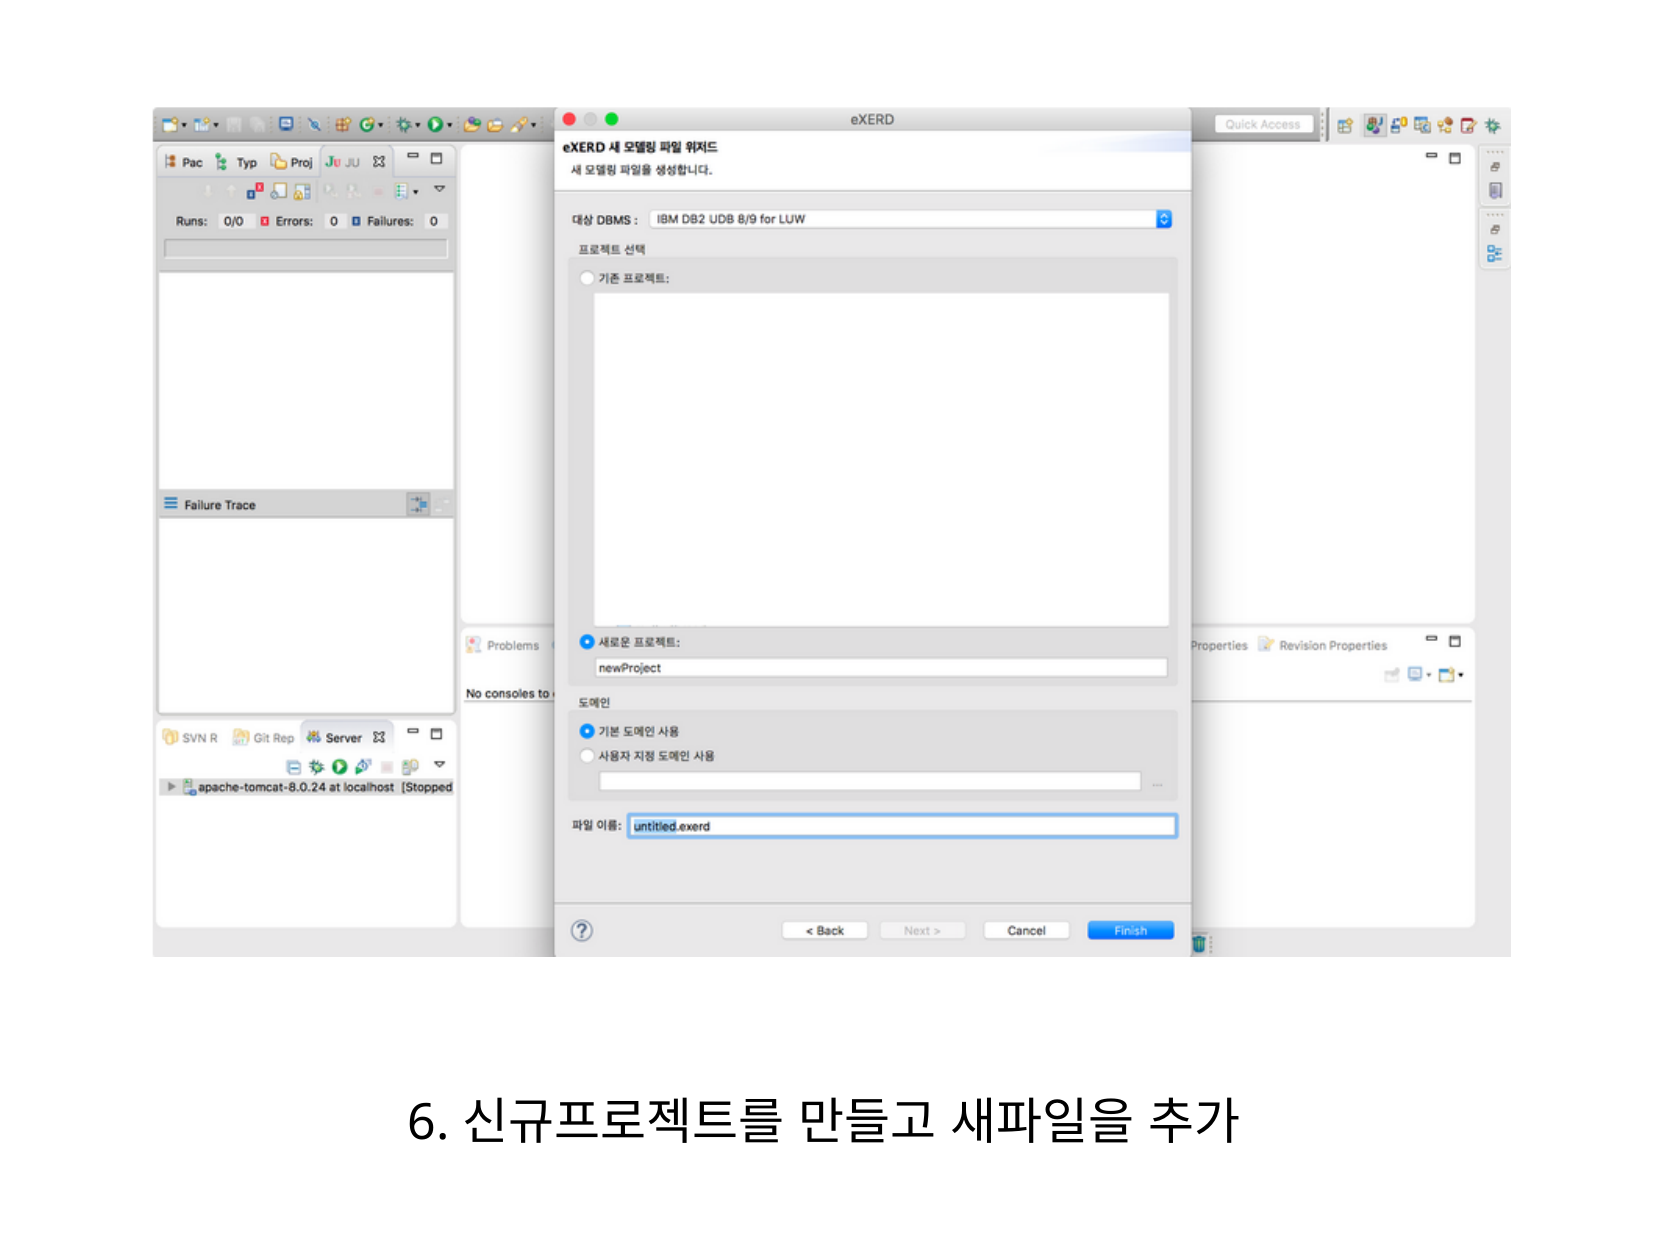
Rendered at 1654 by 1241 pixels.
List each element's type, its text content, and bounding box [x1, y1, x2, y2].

picture [150, 106, 1511, 957]
title 6. 신규프로젝트를 만들고 새파일을 추가 [80, 1006, 1569, 1230]
